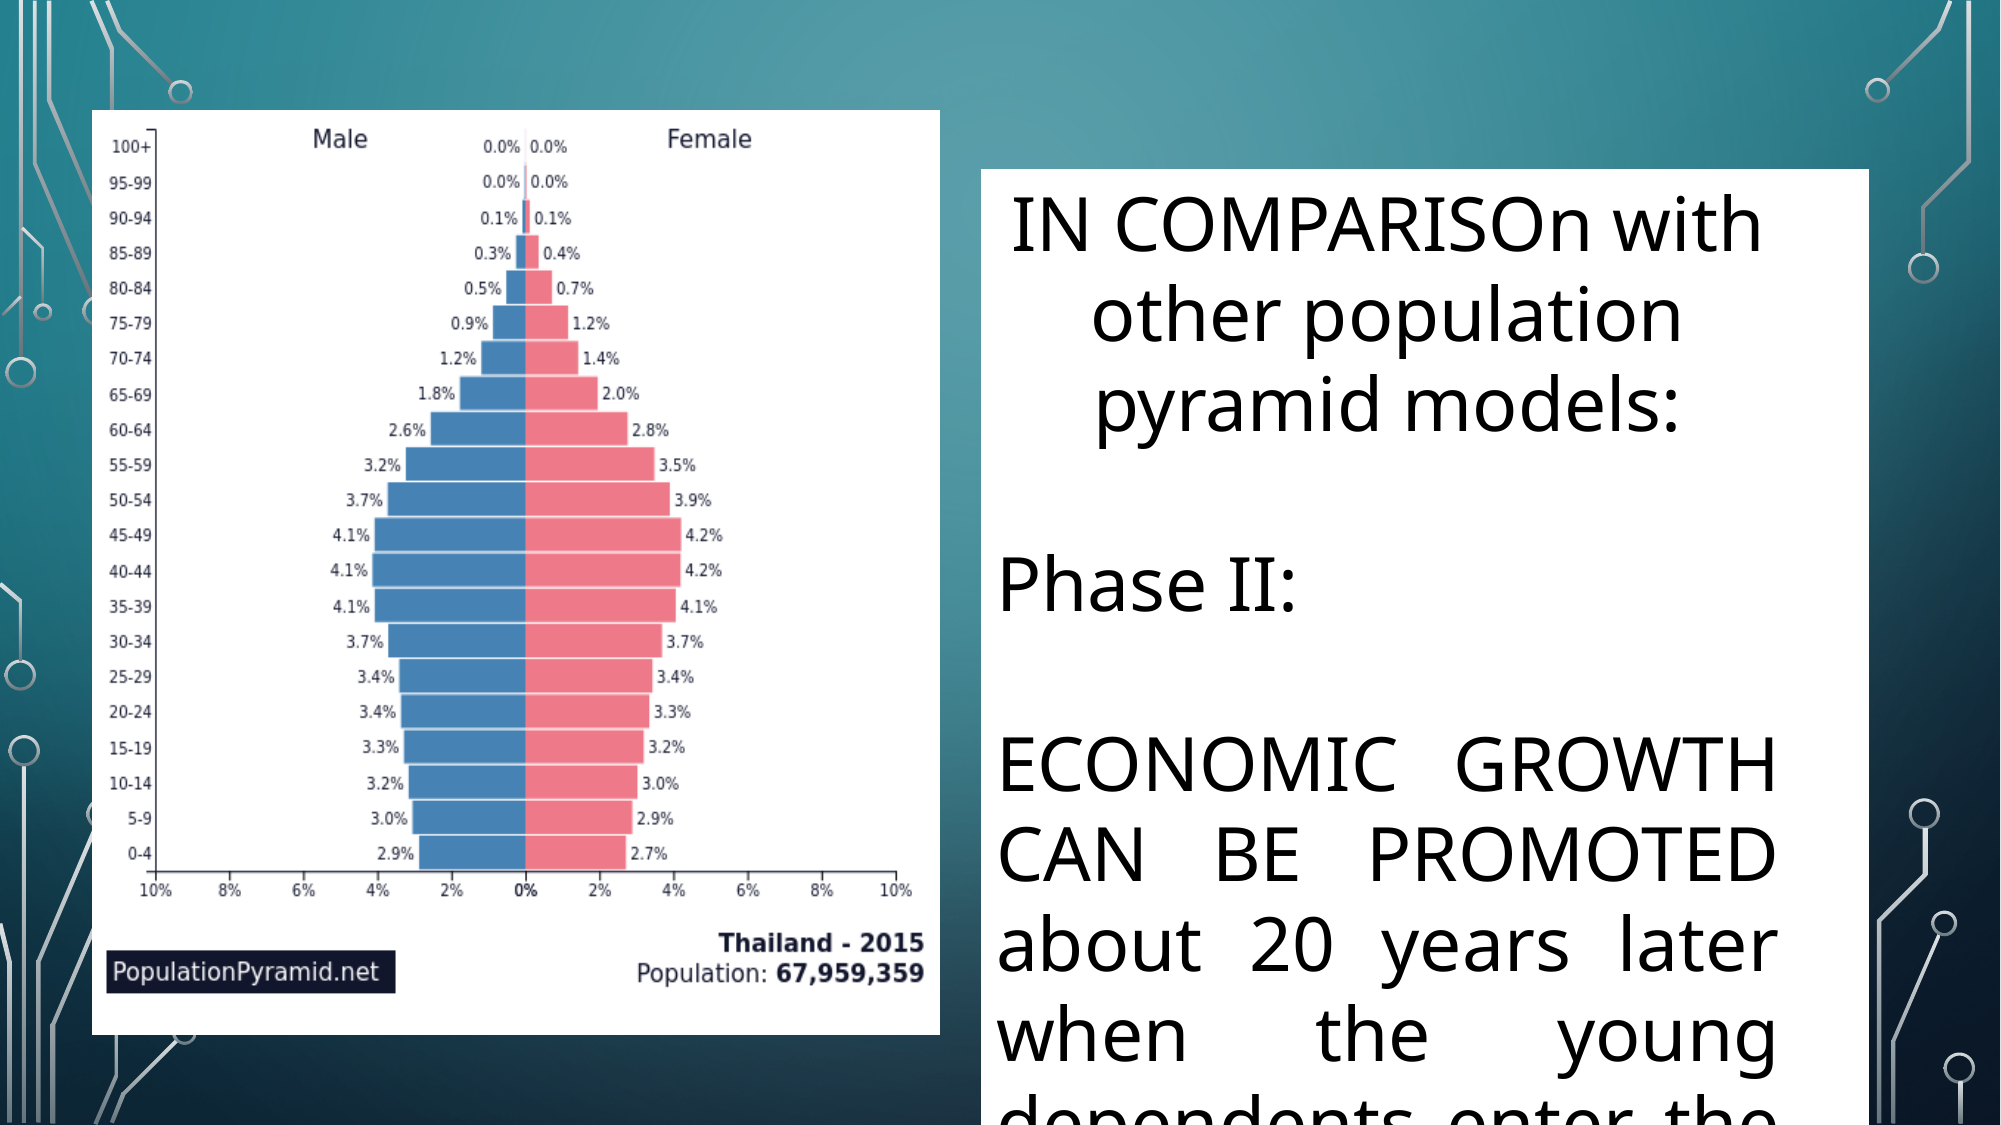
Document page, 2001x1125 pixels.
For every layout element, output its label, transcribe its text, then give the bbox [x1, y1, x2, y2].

text_box IN COMPARISOn with other population pyramid models: Phase II: ECONOMIC GROWTH CAN BE PROMOTED about 20 years later when the young dependents enter the working age group [981, 169, 1869, 1003]
picture [92, 110, 940, 1035]
